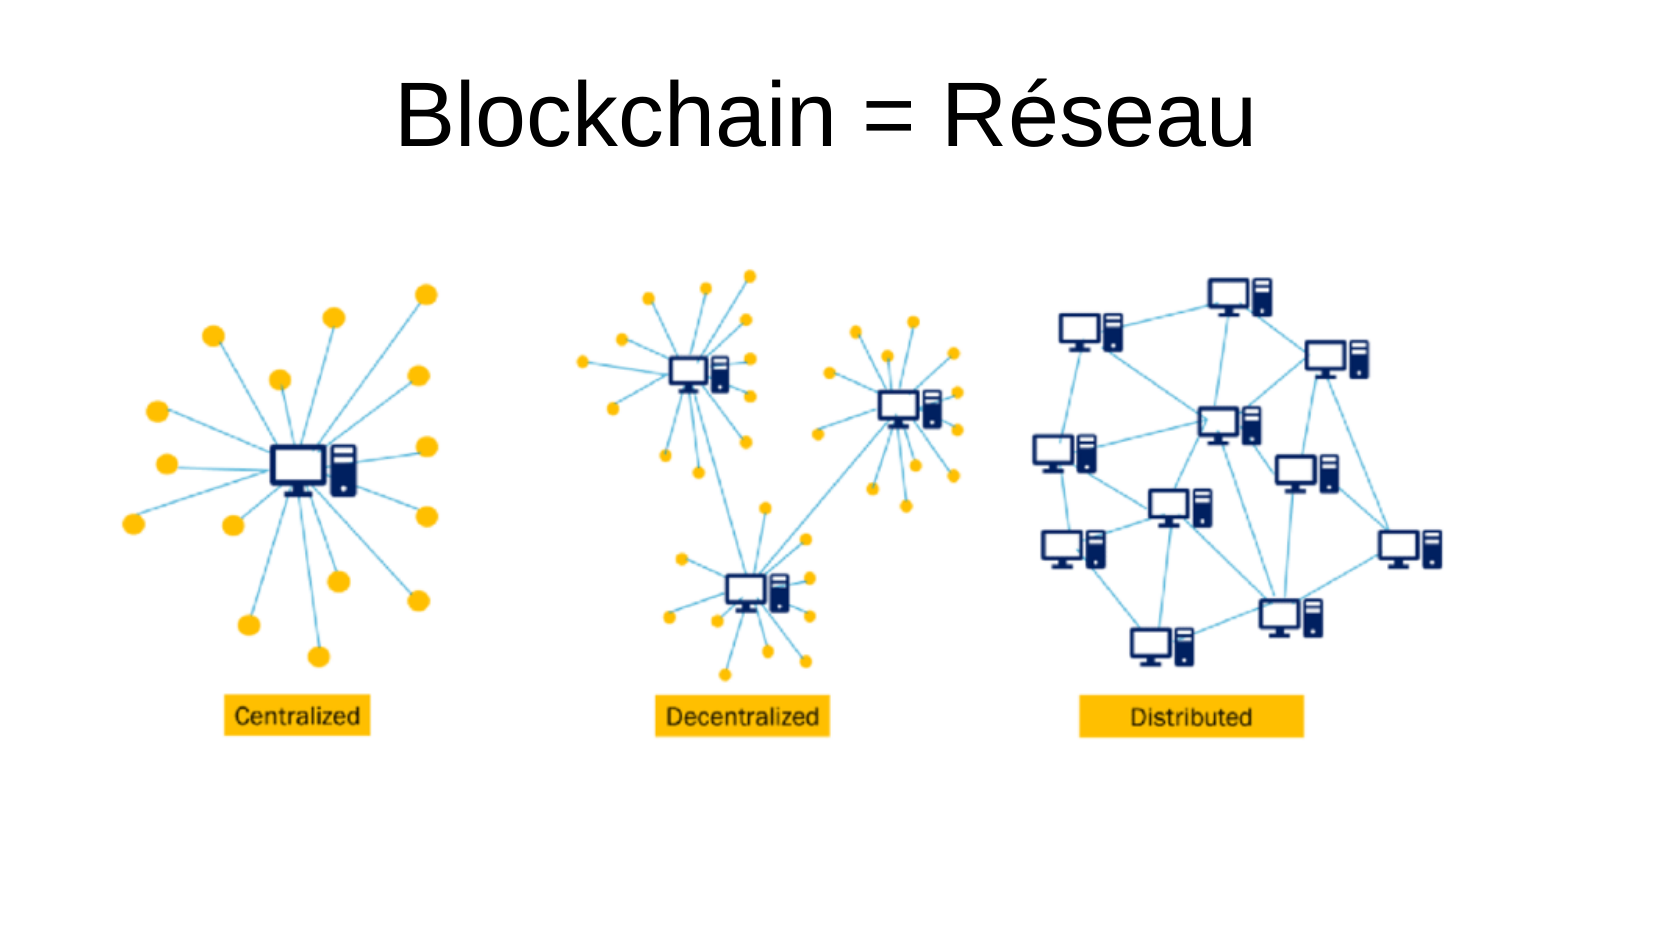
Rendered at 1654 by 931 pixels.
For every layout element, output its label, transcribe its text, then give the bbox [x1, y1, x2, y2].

title Blockchain = Réseau [82, 37, 1571, 193]
picture [118, 265, 1447, 744]
